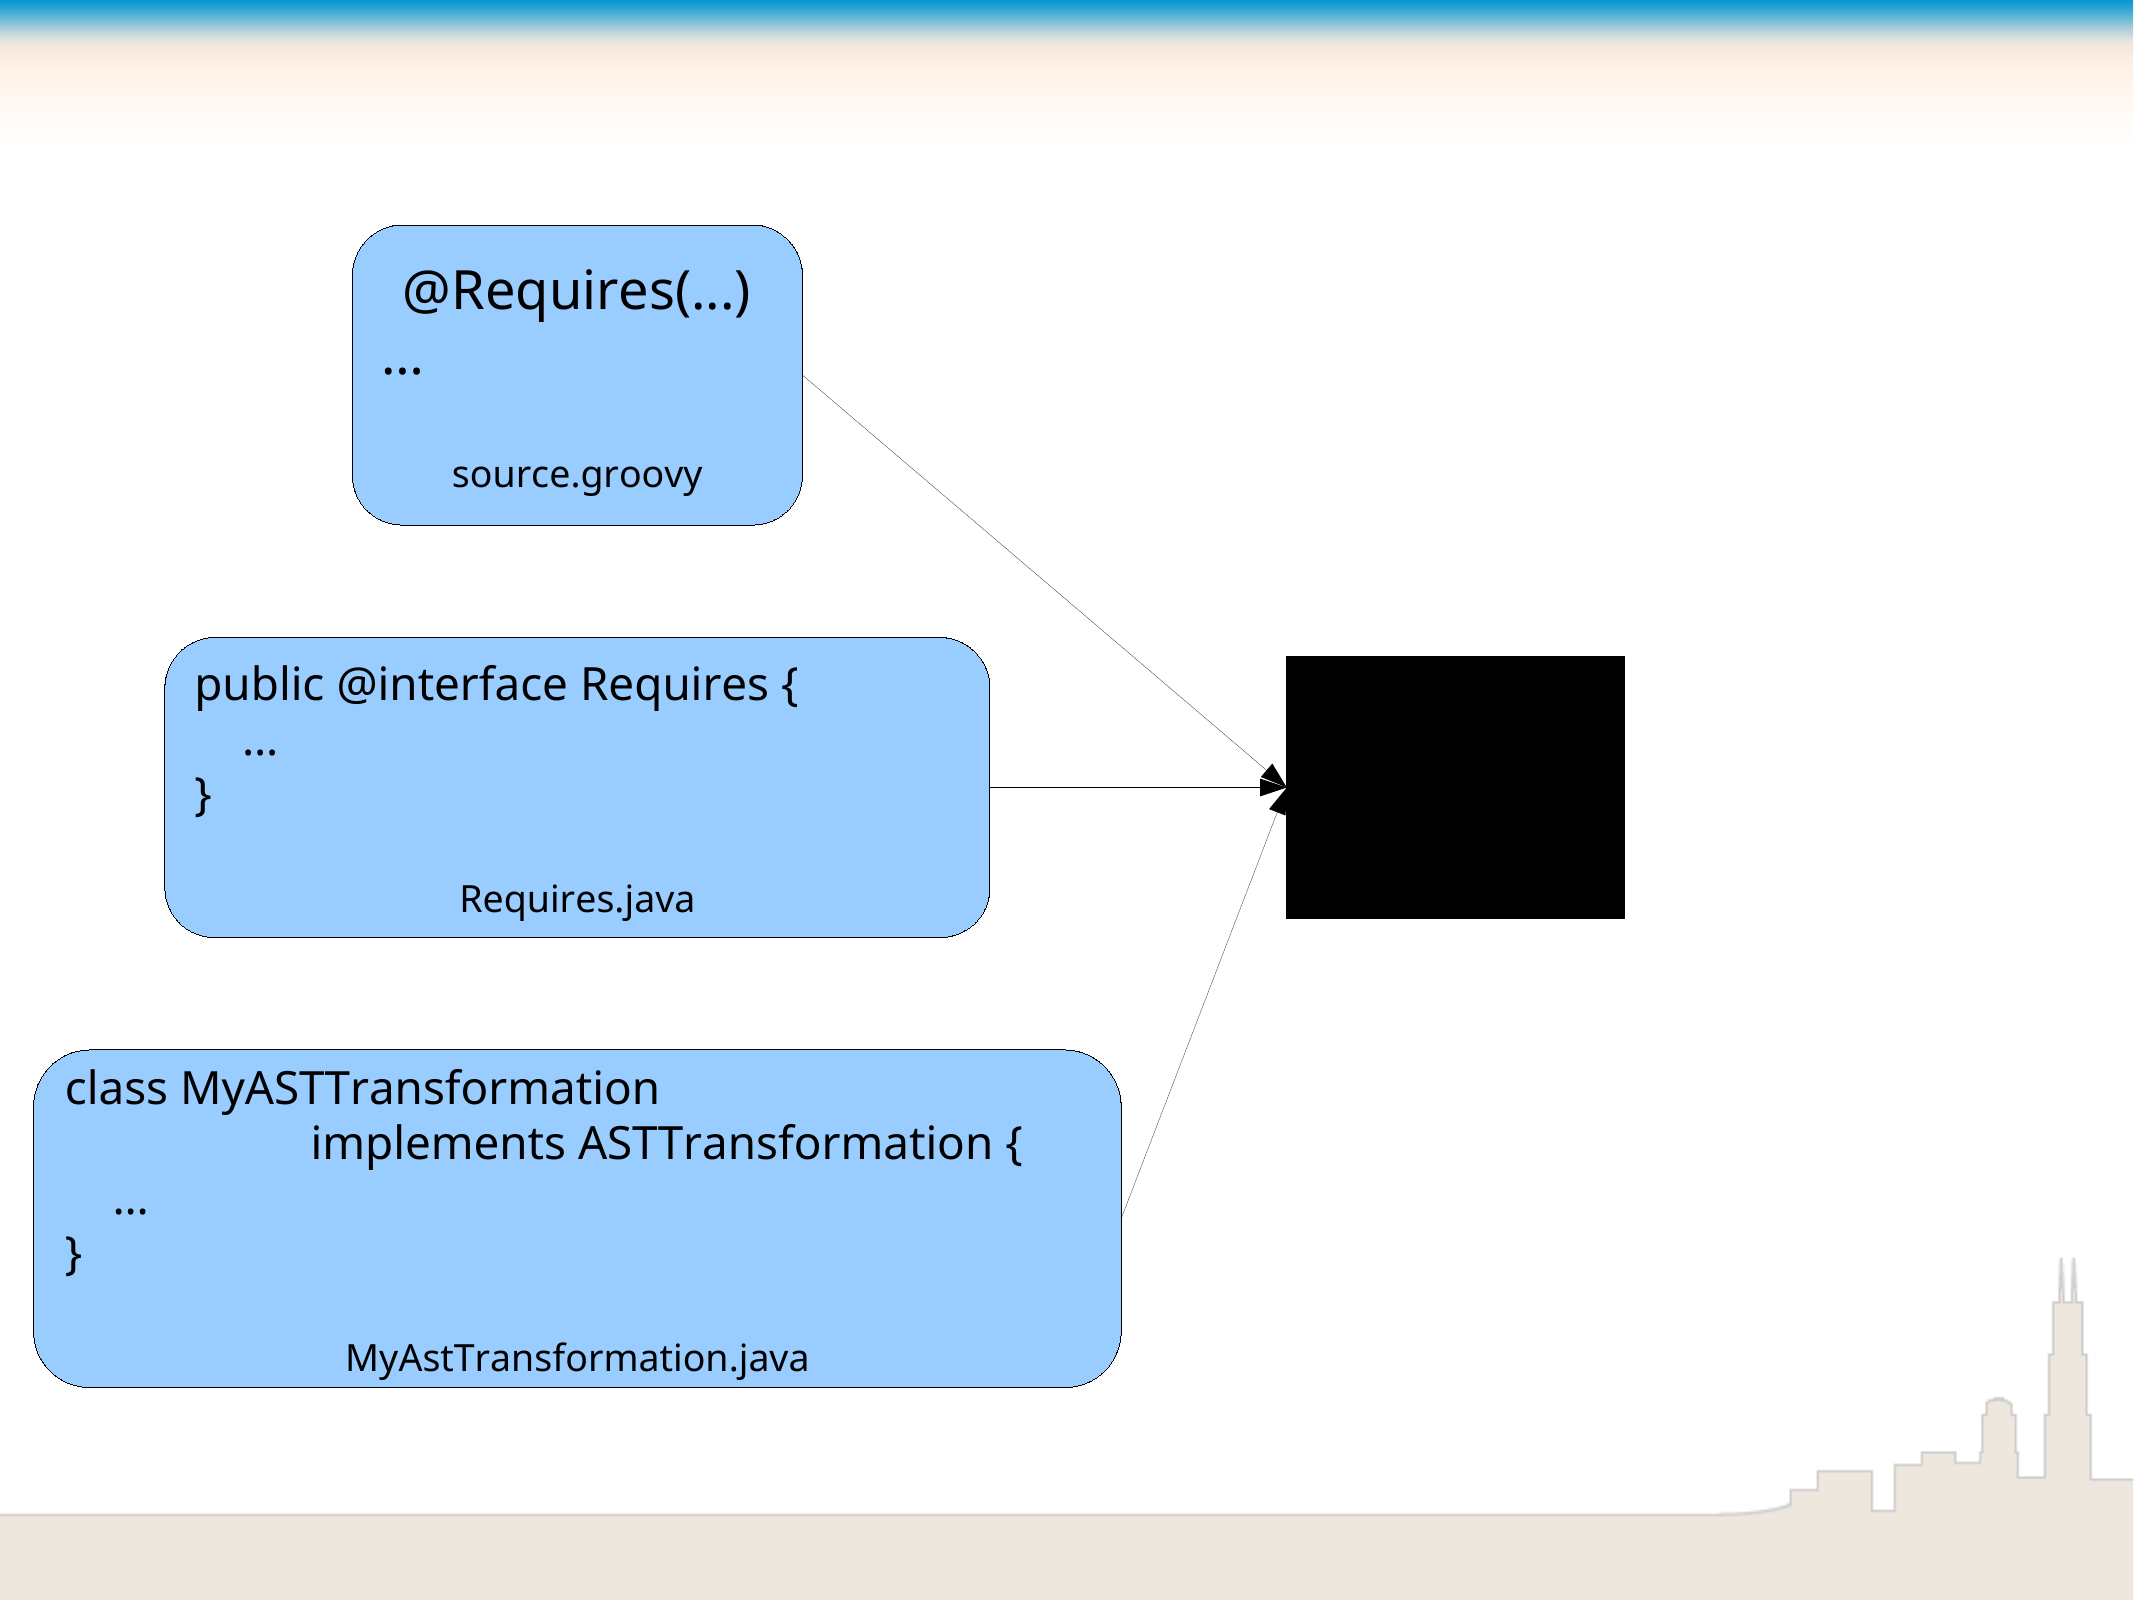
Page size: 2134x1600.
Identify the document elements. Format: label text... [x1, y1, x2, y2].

picture [0, 4, 2134, 1600]
text_box @Requires(...) … source.groovy [352, 225, 803, 526]
text_box class MyASTTransformation implements ASTTransformation { … } MyAstTransformation.java [33, 1049, 1122, 1388]
text_box [1286, 656, 1625, 919]
text_box public @interface Requires { … } Requires.java [164, 637, 990, 938]
